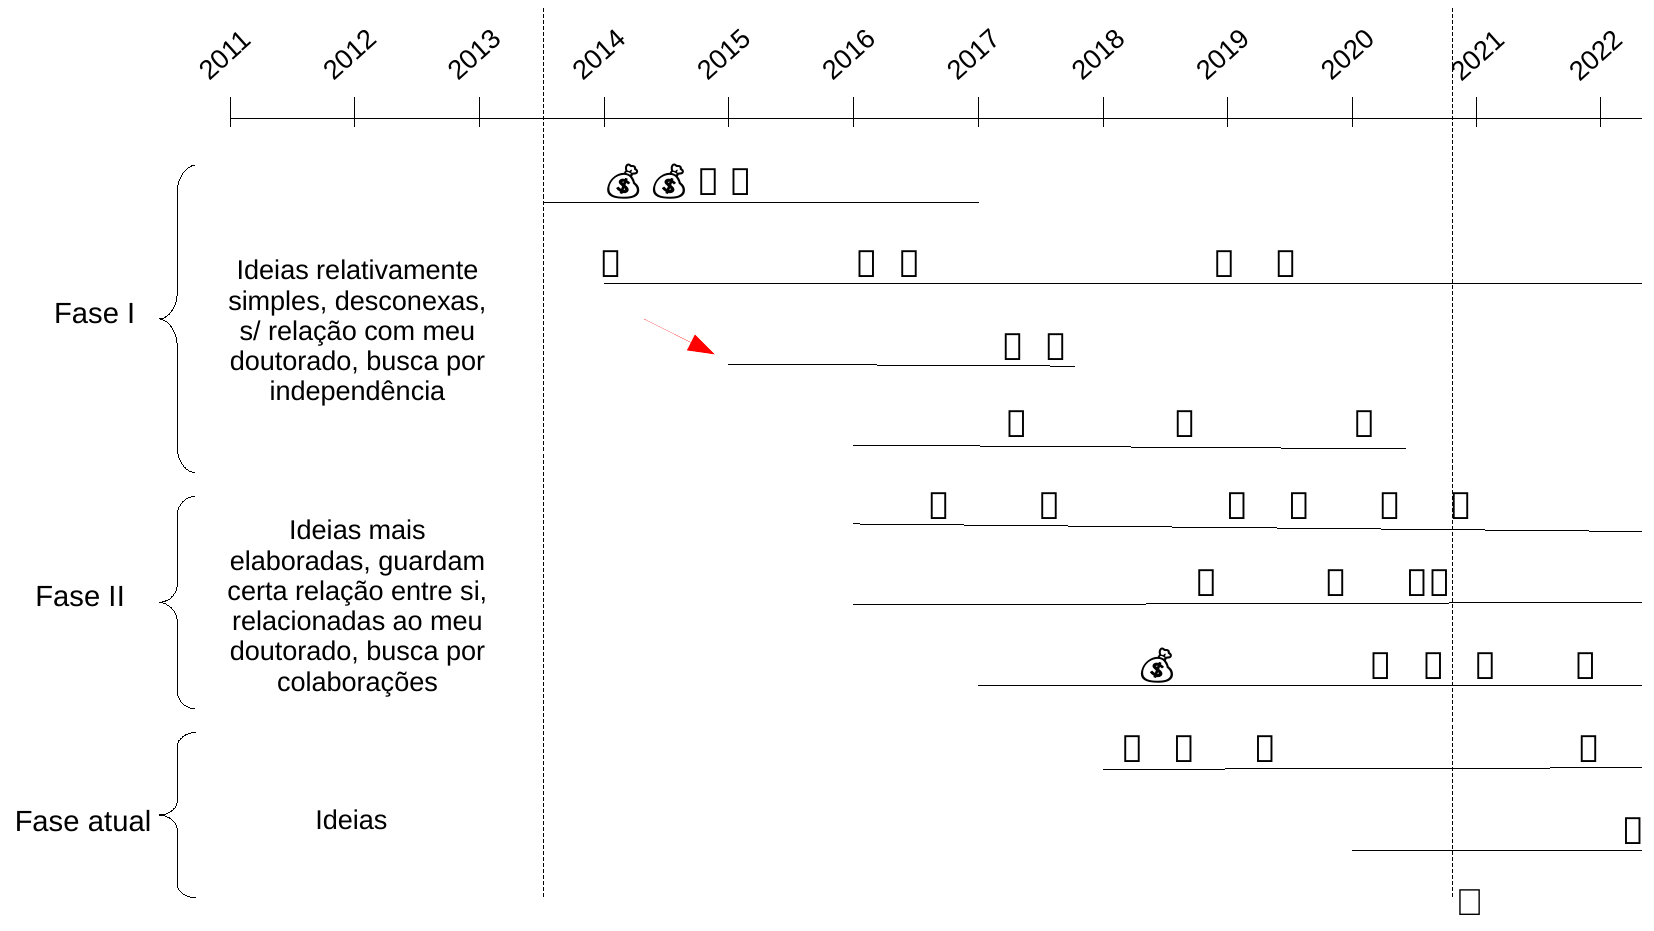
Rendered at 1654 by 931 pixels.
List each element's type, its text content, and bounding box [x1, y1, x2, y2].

text_box Fase II [20, 572, 192, 672]
text_box 💰 💰 🤓 📃 [590, 147, 886, 211]
text_box Ideias [277, 797, 426, 857]
text_box 🤓 [1440, 874, 1505, 931]
text_box 🍻 💰 🤓 🤓 [1086, 714, 1654, 825]
text_box 2014 [550, 8, 648, 102]
text_box 🤓 🤓 📃 [844, 389, 1430, 472]
text_box 🤓 📃 [714, 341, 1146, 423]
text_box 2016 [800, 8, 897, 102]
text_box 🍻 🤓 📃🤓 [838, 549, 1654, 612]
text_box 💰 🤓 📃 🤓 🤓 [968, 632, 1654, 695]
text_box 2021 [1429, 8, 1526, 102]
text_box 🤓 📃 🤓 🍻 📃 🤓 [844, 472, 1654, 583]
text_box 2019 [1174, 8, 1272, 102]
text_box 2012 [301, 8, 398, 102]
text_box 2020 [1299, 8, 1397, 102]
text_box Fase I [39, 289, 151, 337]
text_box 2015 [675, 8, 773, 102]
text_box Ideias mais elaboradas, guardam certa relação entre si, relacionadas ao meu doutorado, busca por colaborações [200, 507, 514, 705]
text_box Fase atual [0, 797, 213, 897]
text_box 2017 [924, 8, 1022, 102]
text_box Ideias relativamente simples, desconexas, s/ relação com meu doutorado, busca por independência [200, 248, 514, 415]
text_box 2022 [1547, 8, 1645, 102]
text_box 2018 [1049, 8, 1147, 102]
text_box 🤓 [1334, 825, 1654, 908]
text_box 2013 [425, 8, 523, 102]
text_box 🍻 🤓 📃 📃 📃 [584, 230, 1412, 341]
text_box 2011 [177, 8, 273, 101]
